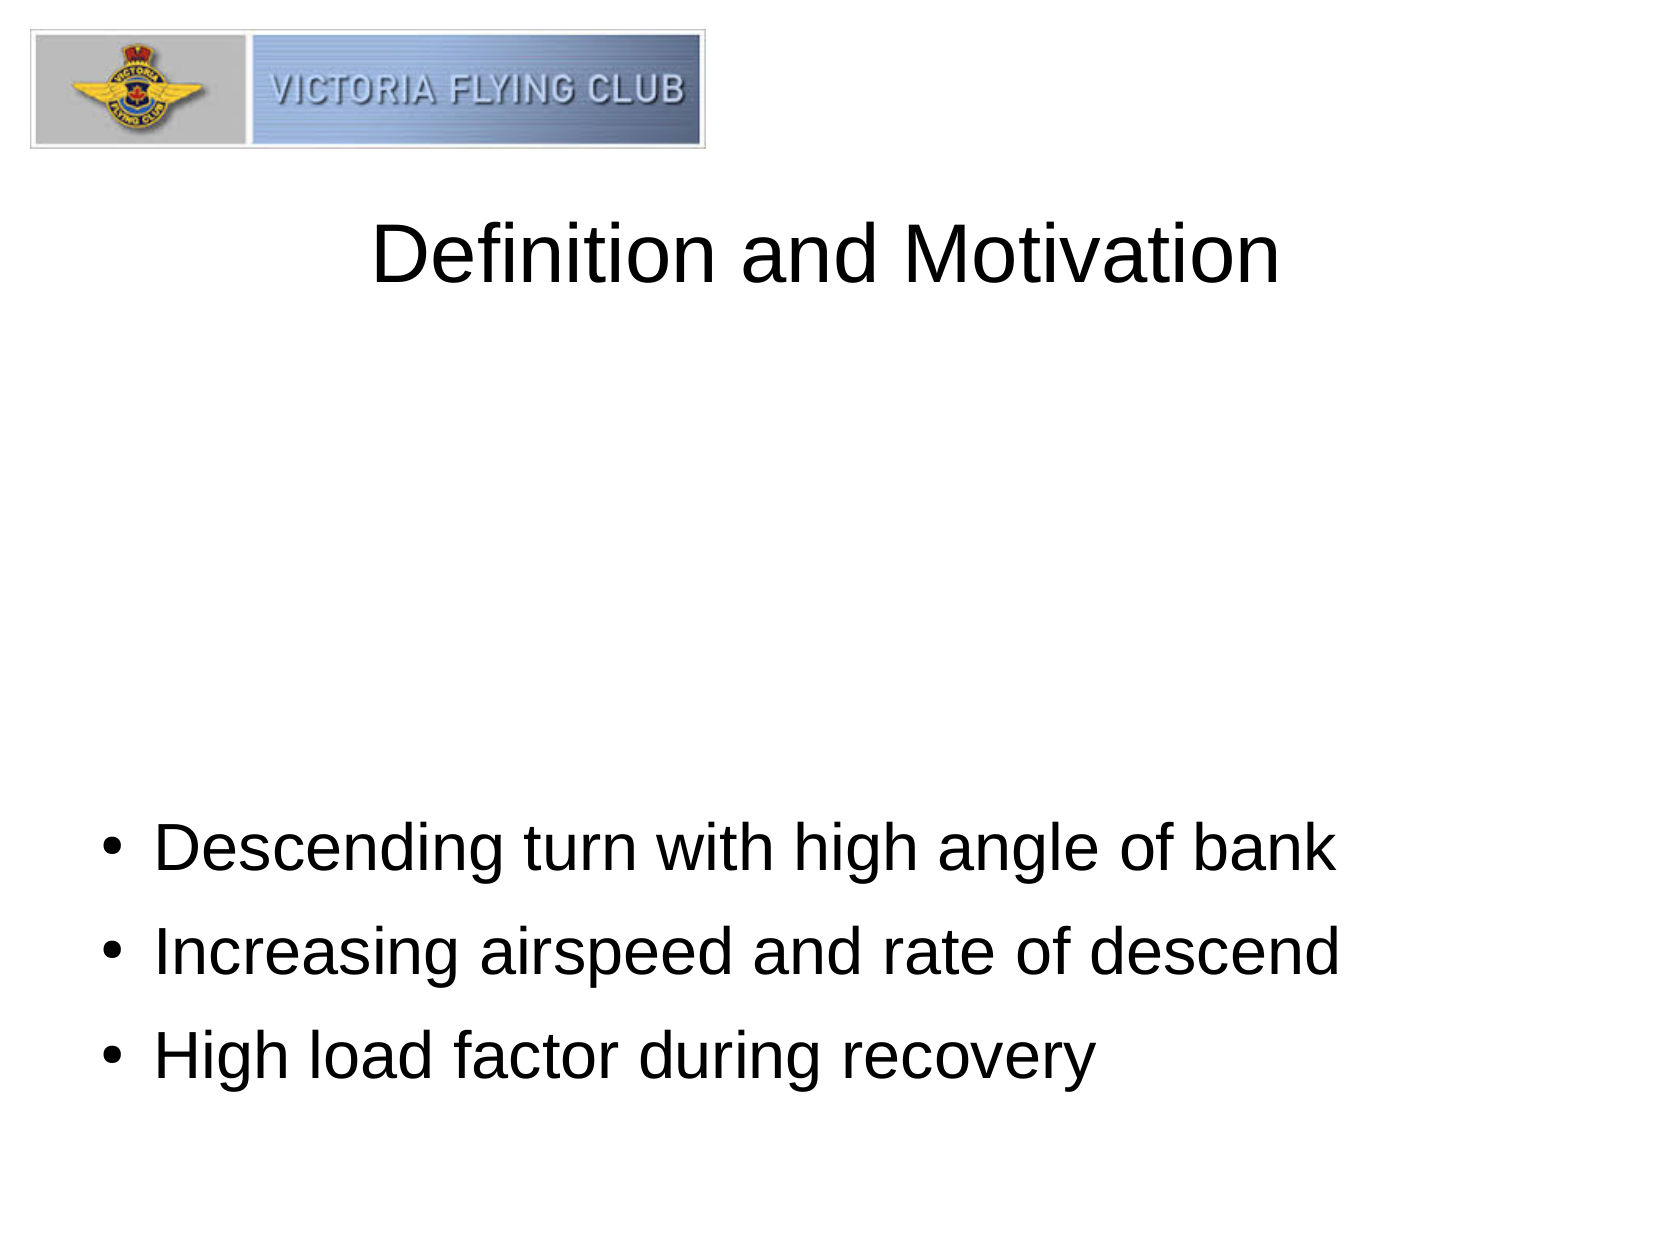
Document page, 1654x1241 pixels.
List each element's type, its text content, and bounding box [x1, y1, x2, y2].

title Definition and Motivation [82, 150, 1571, 358]
list Descending turn with high angle of bank Increasing airspeed and rate of descend High load factor during recovery [82, 810, 1571, 1201]
picture [30, 29, 706, 149]
